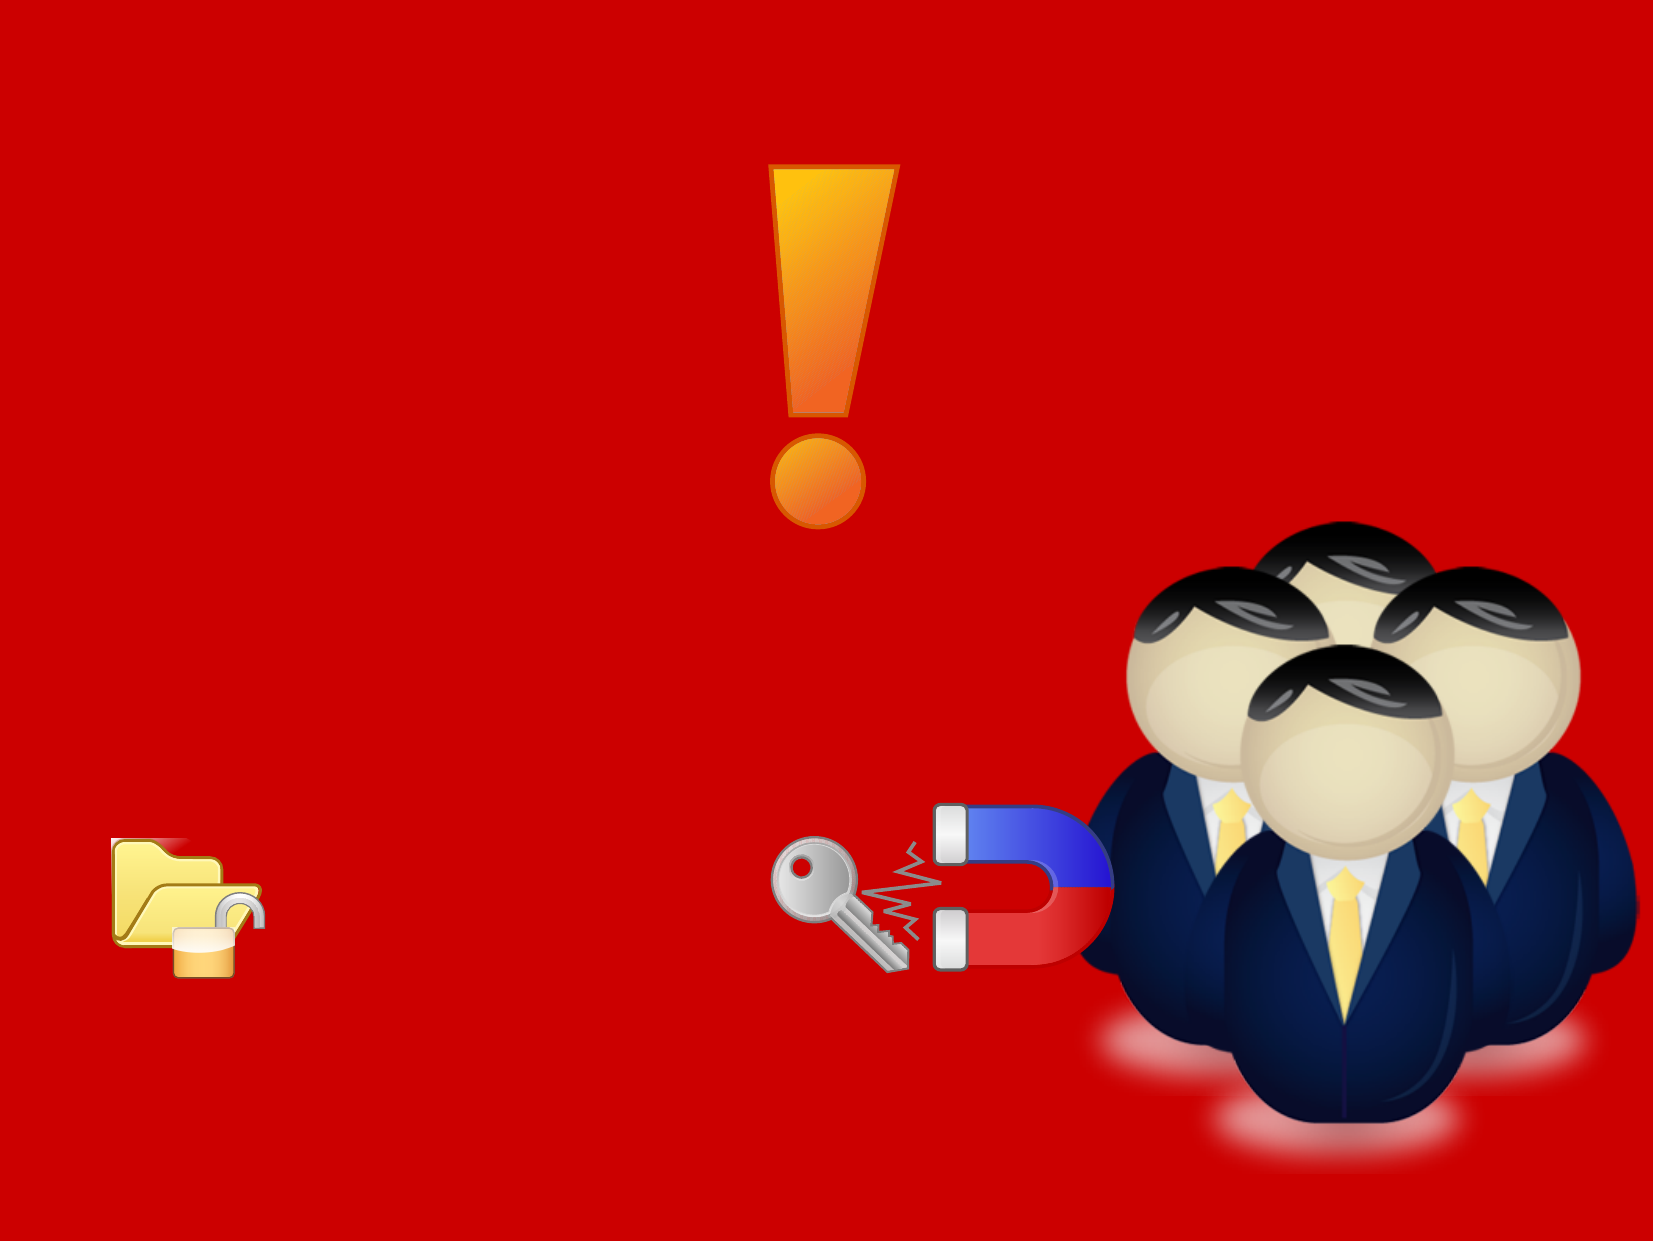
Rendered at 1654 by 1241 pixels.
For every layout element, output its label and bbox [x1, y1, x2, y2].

picture [102, 810, 277, 983]
picture [561, 78, 1653, 1174]
